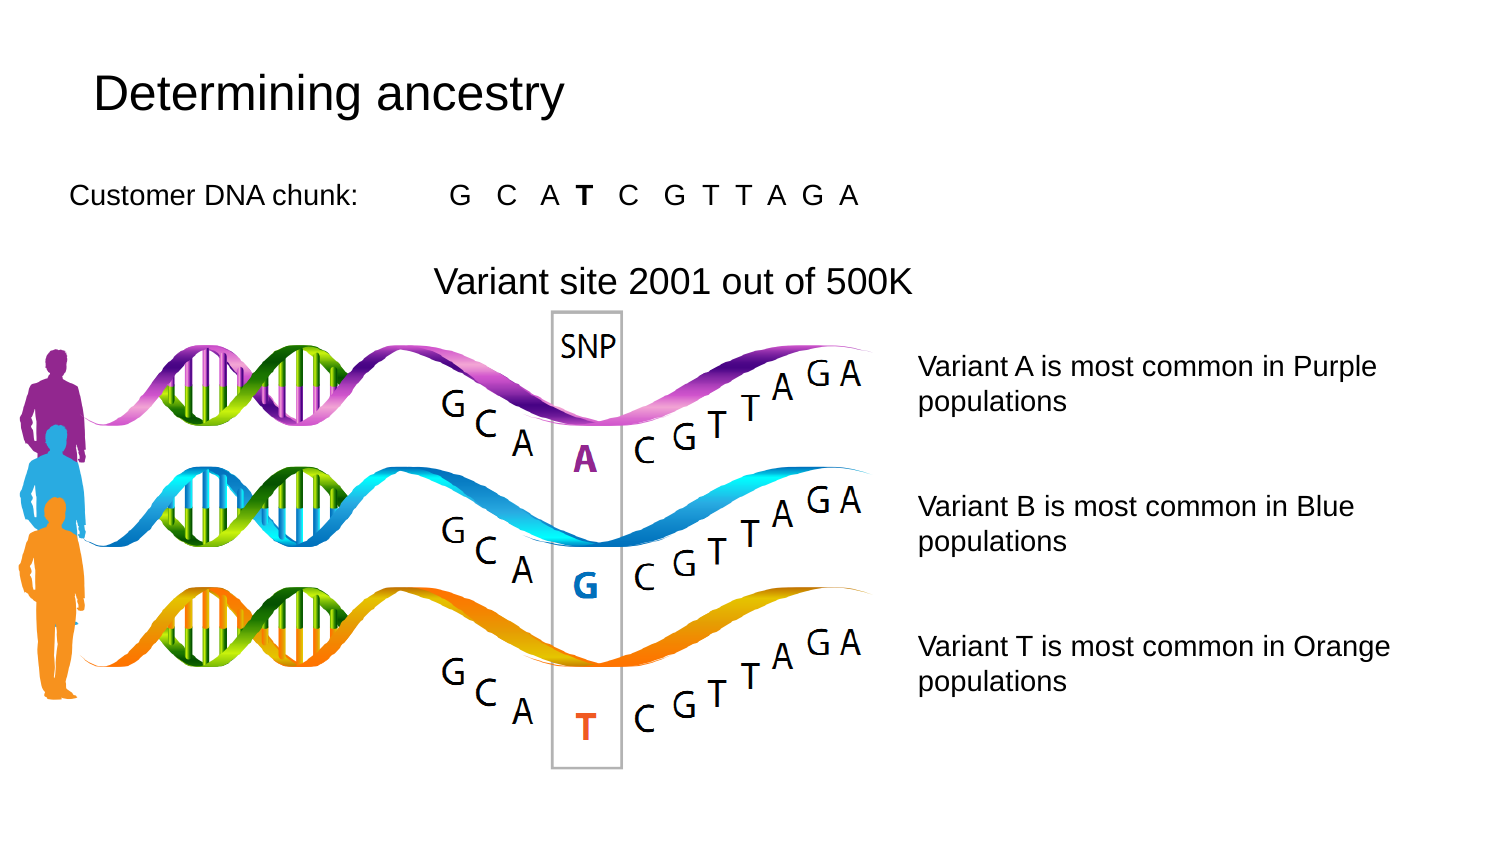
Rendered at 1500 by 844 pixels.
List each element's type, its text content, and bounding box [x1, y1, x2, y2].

text_box Customer DNA chunk: G C A T C G T T A G A [54, 161, 1020, 235]
text_box Determining ancestry [78, 45, 1264, 184]
text_box Variant A is most common in Purple populations Variant B is most common in Blue populations Variant T is most common in Orange populations [902, 332, 1456, 819]
text_box Variant site 2001 out of 500K [418, 242, 1494, 368]
picture [6, 305, 888, 779]
